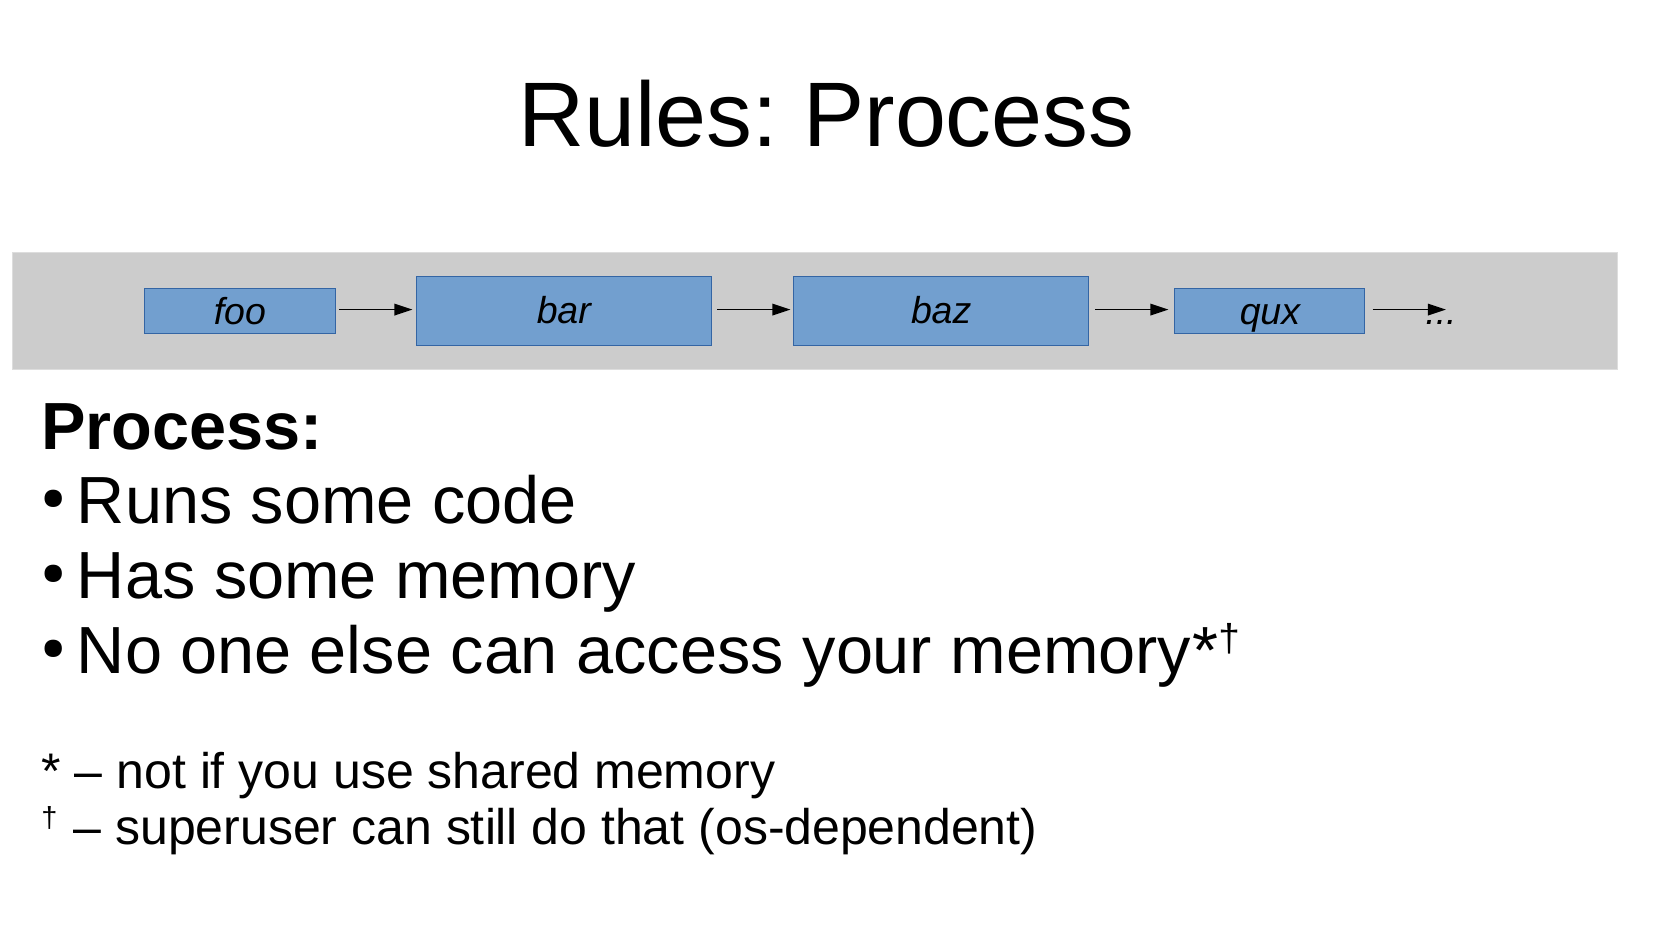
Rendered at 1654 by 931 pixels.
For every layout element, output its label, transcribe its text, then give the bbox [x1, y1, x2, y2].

text_box foo [144, 288, 336, 334]
text_box bar [416, 276, 712, 346]
text_box baz [793, 276, 1089, 346]
text_box qux [1174, 288, 1365, 334]
title Rules: Process [82, 37, 1571, 193]
text_box ... [1410, 282, 1603, 340]
text_box [12, 252, 1618, 370]
subtitle Process: Runs some code Has some memory No one else can access your memory*† * – not if you use shared memory † – superuser can still do that (os-dependent) [41, 388, 1530, 911]
